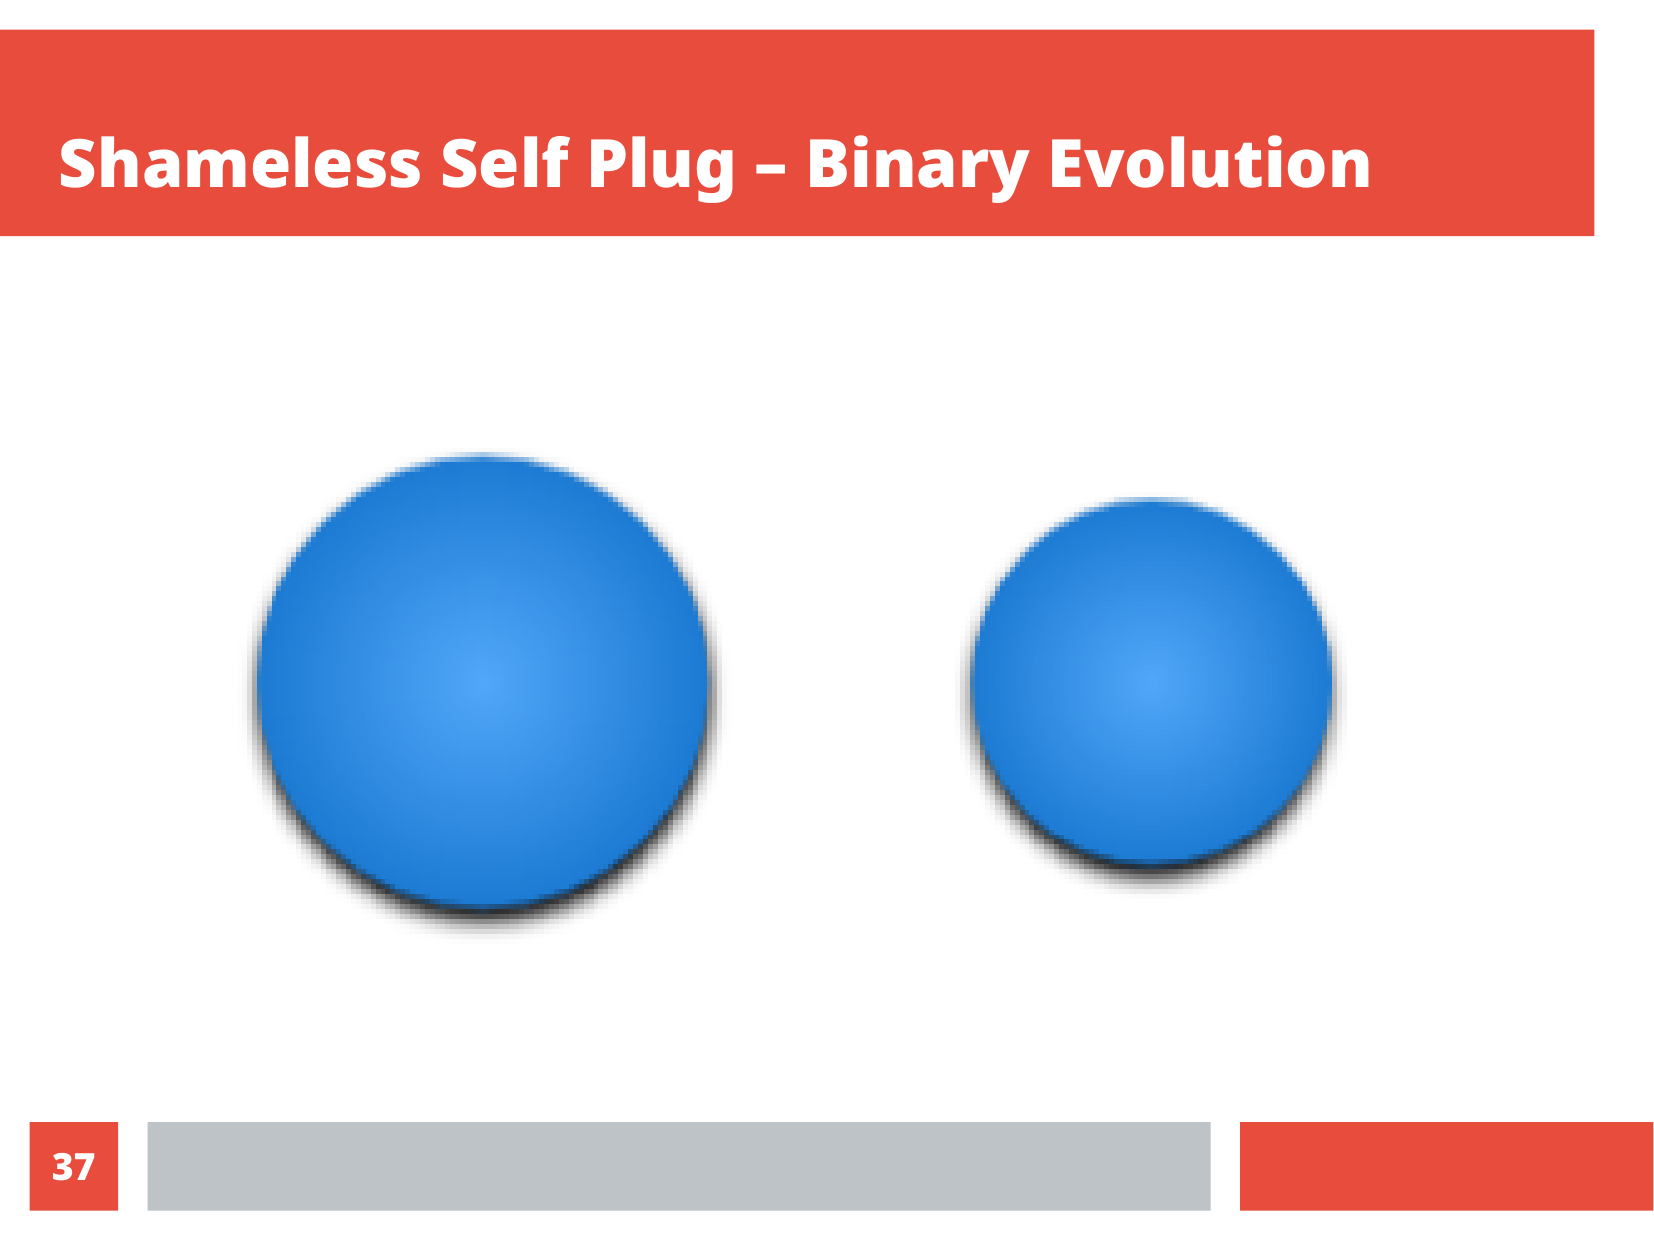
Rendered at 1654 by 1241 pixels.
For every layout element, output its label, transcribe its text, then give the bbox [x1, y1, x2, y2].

picture [59, 448, 1565, 969]
title Shameless Self Plug – Binary Evolution [59, 59, 1595, 207]
